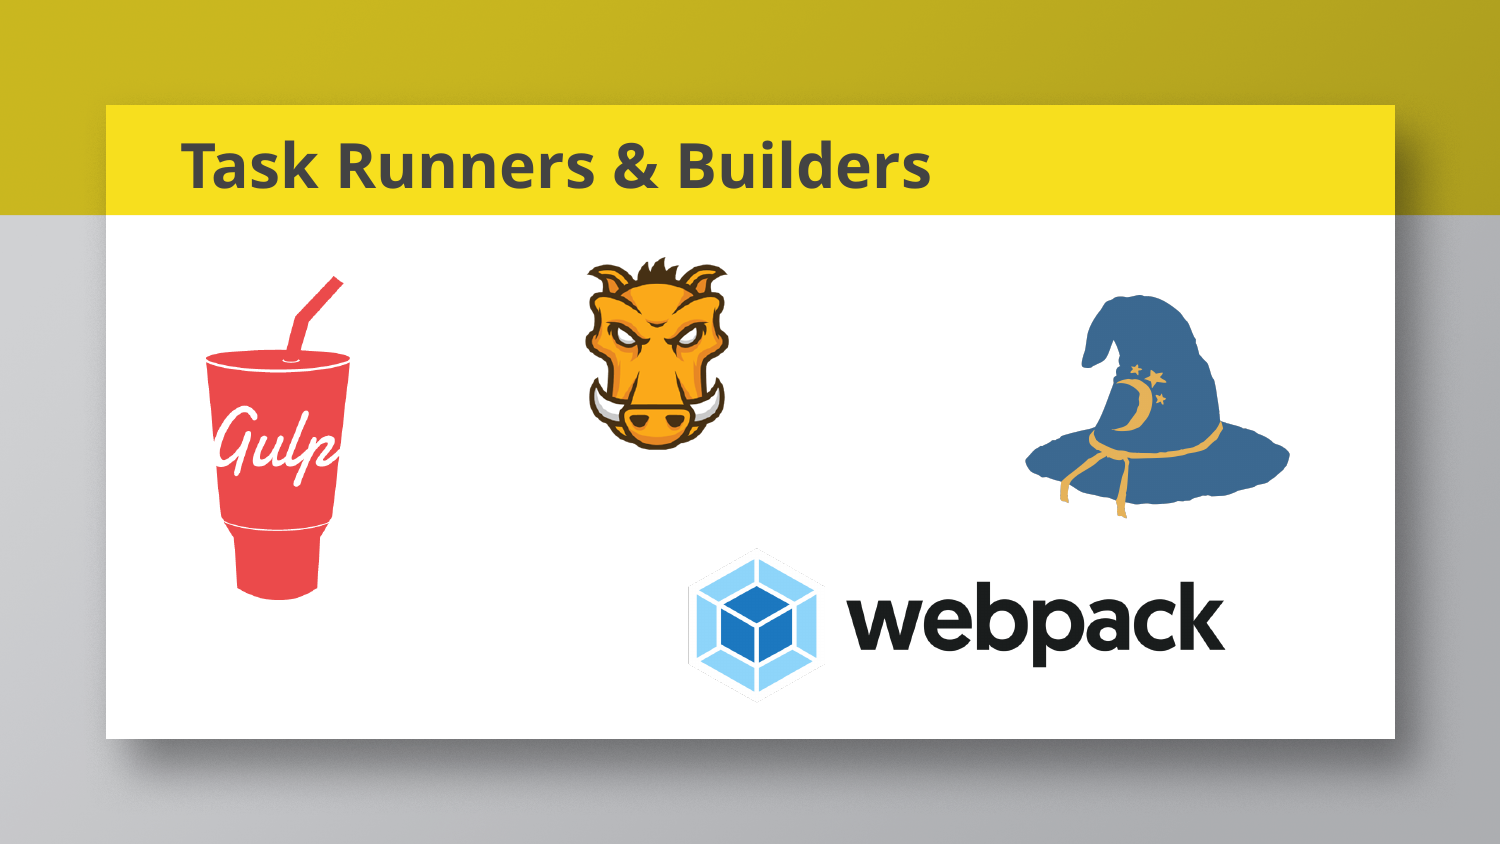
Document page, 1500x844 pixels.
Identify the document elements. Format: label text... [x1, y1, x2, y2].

title Task Runners & Builders [165, 106, 1336, 217]
picture [0, 0, 1500, 844]
